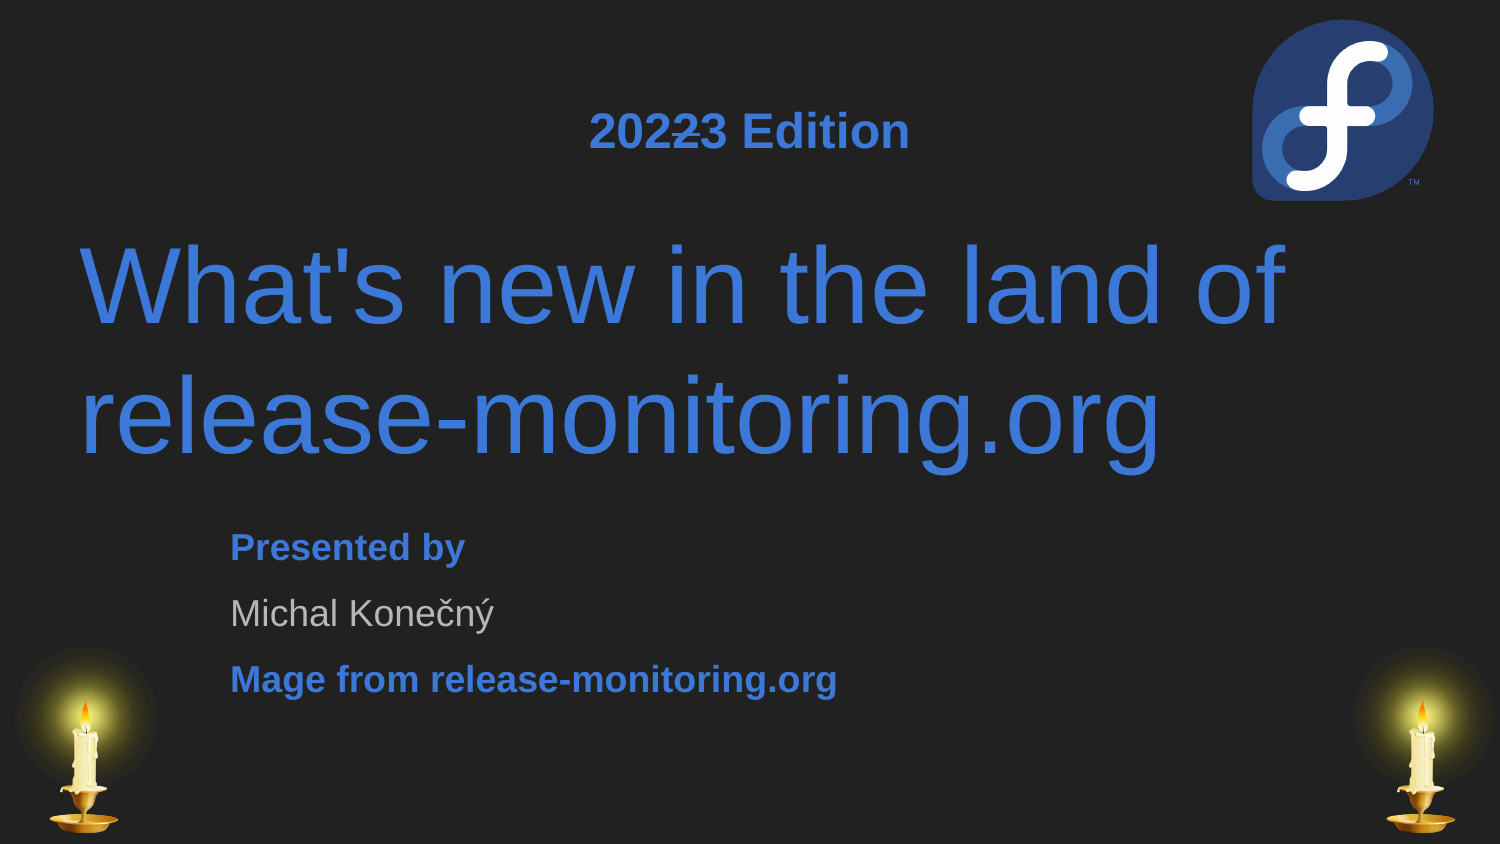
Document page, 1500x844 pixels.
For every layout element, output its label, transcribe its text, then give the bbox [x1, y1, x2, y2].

text_box What's new in the land of release-monitoring.org [64, 200, 1434, 346]
picture [10, 640, 163, 835]
text_box 20223 Edition [421, 84, 1078, 150]
text_box Michal Konečný [215, 574, 872, 640]
text_box Mage from release-monitoring.org [215, 640, 872, 707]
picture [1347, 640, 1500, 835]
text_box Presented by [215, 508, 872, 574]
picture [1252, 19, 1434, 201]
